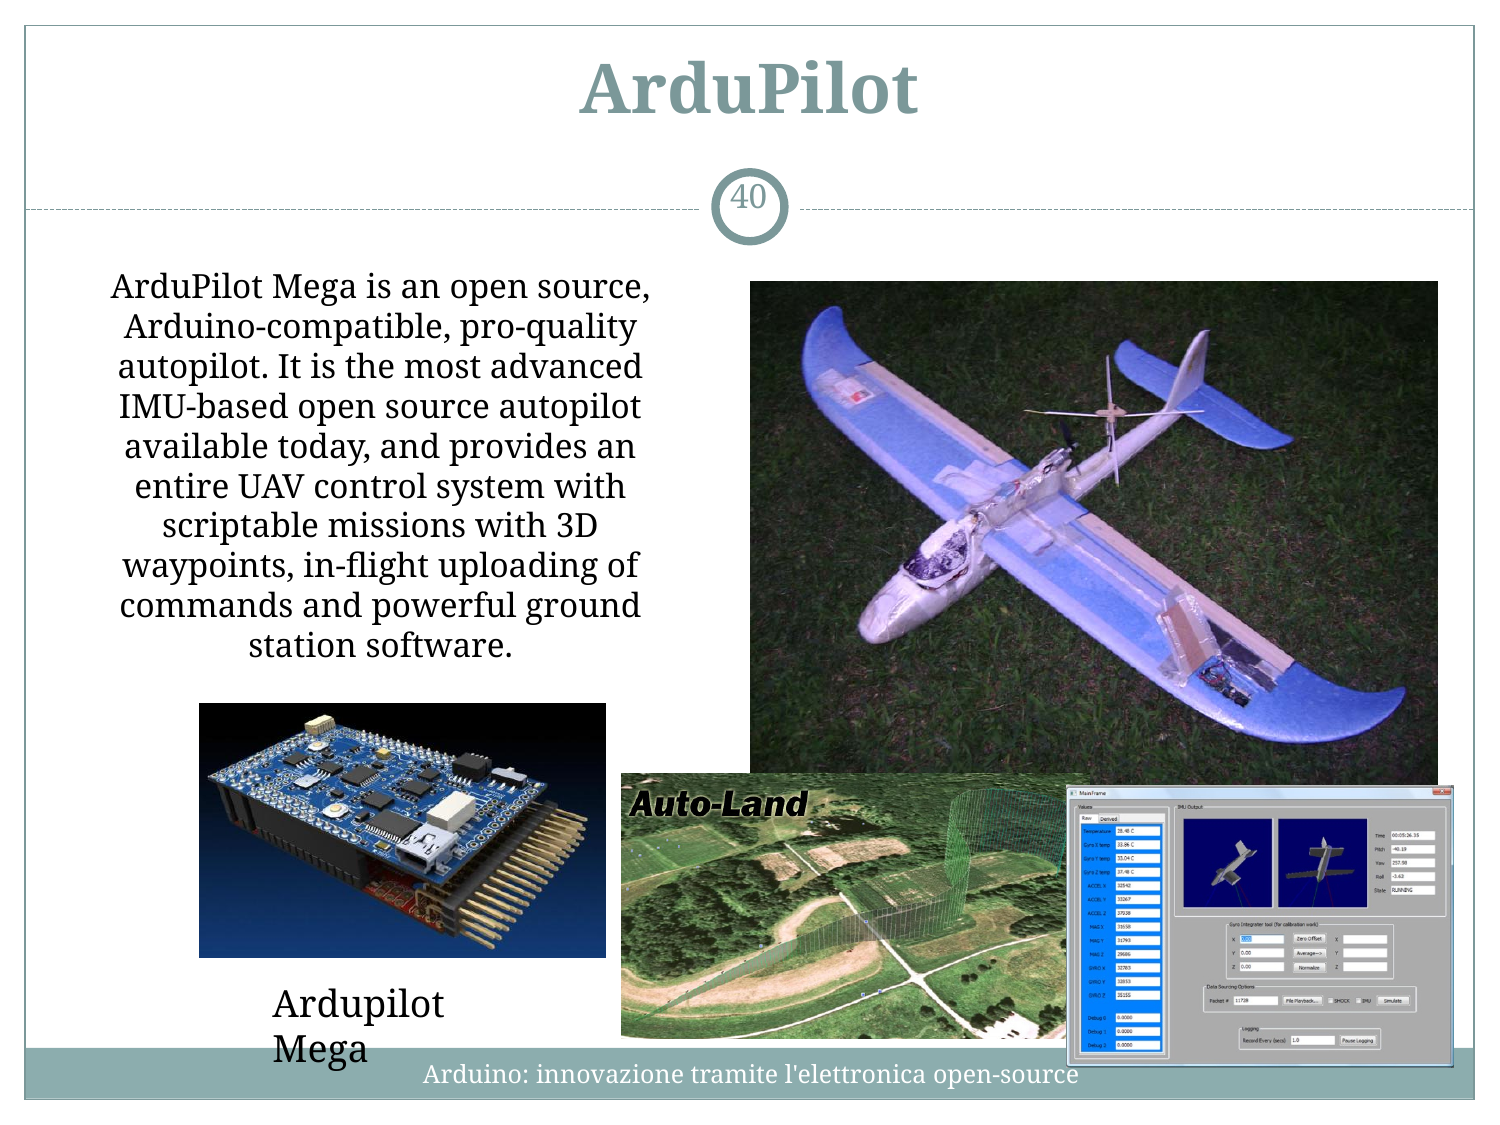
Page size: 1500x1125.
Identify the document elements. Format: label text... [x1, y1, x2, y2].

text_box Ardupilot Mega [257, 972, 563, 1078]
slide_number <numero> [715, 168, 791, 241]
picture [621, 281, 1454, 1069]
footer Arduino: innovazione tramite l'elettronica open-source [50, 1051, 1454, 1112]
text_box ArduPilot Mega is an open source, Arduino-compatible, pro-quality autopilot. It is the most advanced IMU-based open source autopilot available today, and provides an entire UAV control system with scriptable missions with 3D waypoints, in-flight uploading of commands and powerful ground station software. [93, 257, 668, 672]
picture [199, 703, 606, 958]
title ArduPilot [49, 37, 1450, 162]
